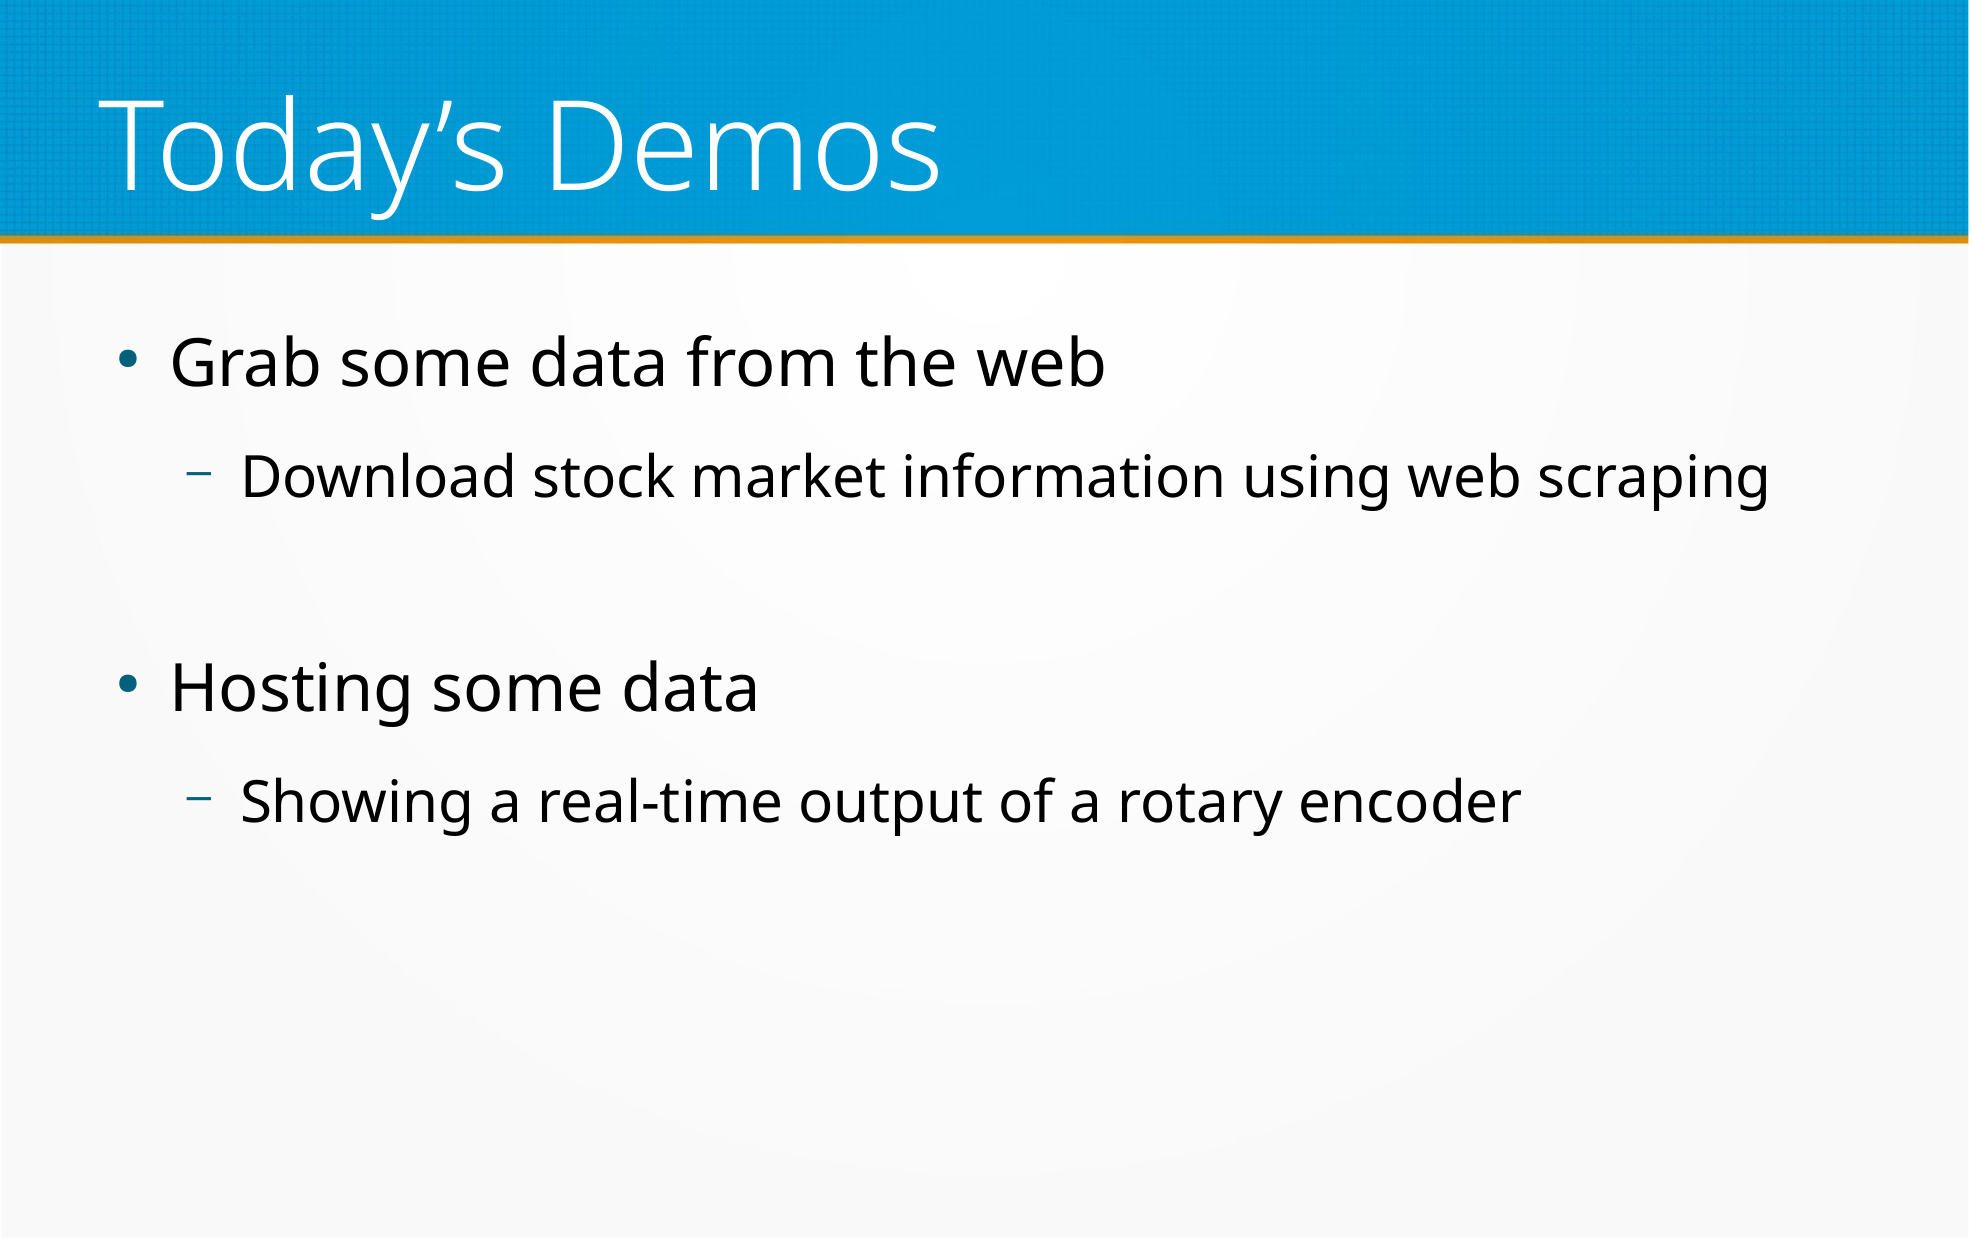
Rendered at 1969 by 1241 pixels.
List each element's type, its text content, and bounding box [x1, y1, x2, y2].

title Today’s Demos [98, 19, 1870, 227]
list Grab some data from the web Download stock market information using web scraping Hosting some data Showing a real-time output of a rotary encoder [98, 315, 1861, 1081]
picture [0, 233, 1969, 1241]
